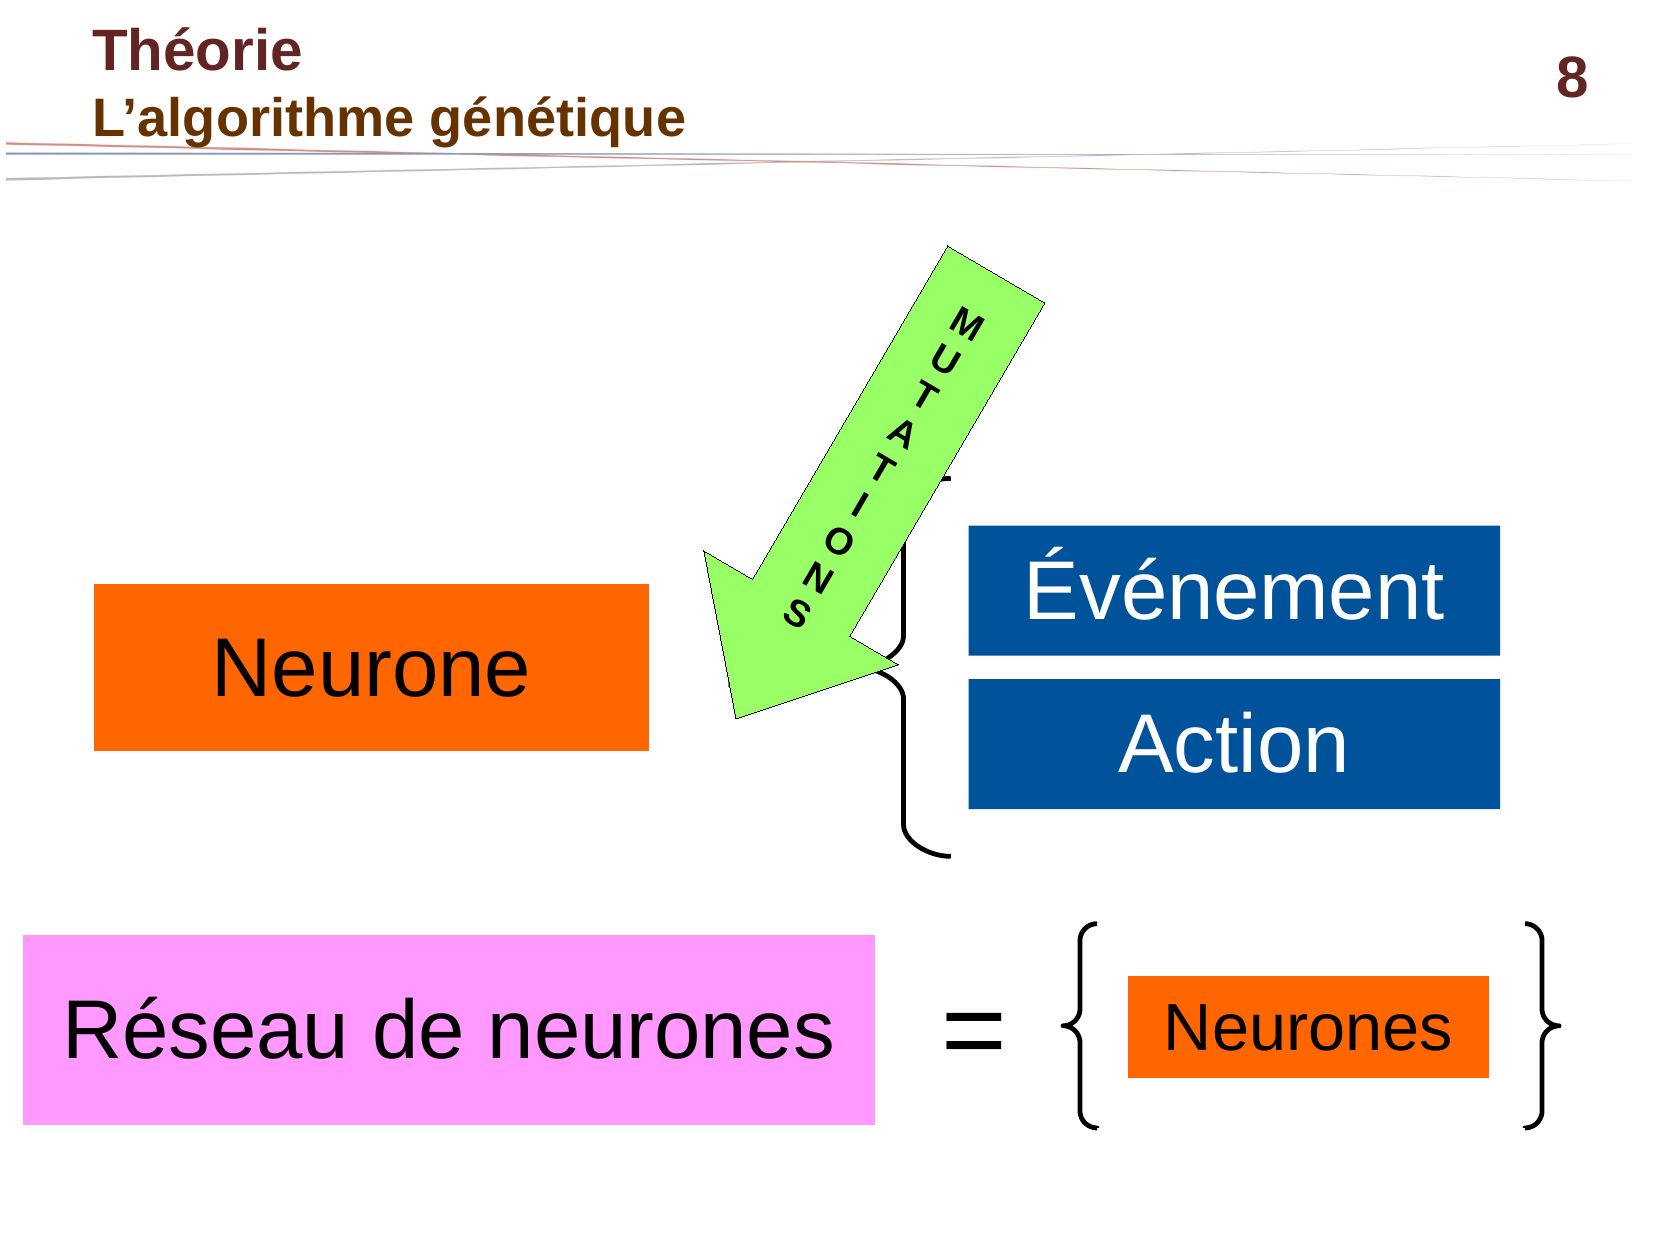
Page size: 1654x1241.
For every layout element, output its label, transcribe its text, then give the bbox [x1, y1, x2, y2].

text_box M U T A T I O N S [703, 245, 1045, 719]
text_box Neurones [1128, 976, 1489, 1078]
text_box Neurone [94, 584, 649, 751]
title 8 [1507, 15, 1638, 134]
picture [6, 133, 1632, 208]
text_box Réseau de neurones [23, 935, 875, 1125]
text_box = [927, 959, 1023, 1101]
text_box Action [968, 679, 1501, 810]
title Théorie L’algorithme génétique [0, 11, 780, 130]
text_box = [708, 597, 805, 739]
text_box Événement [968, 525, 1501, 656]
